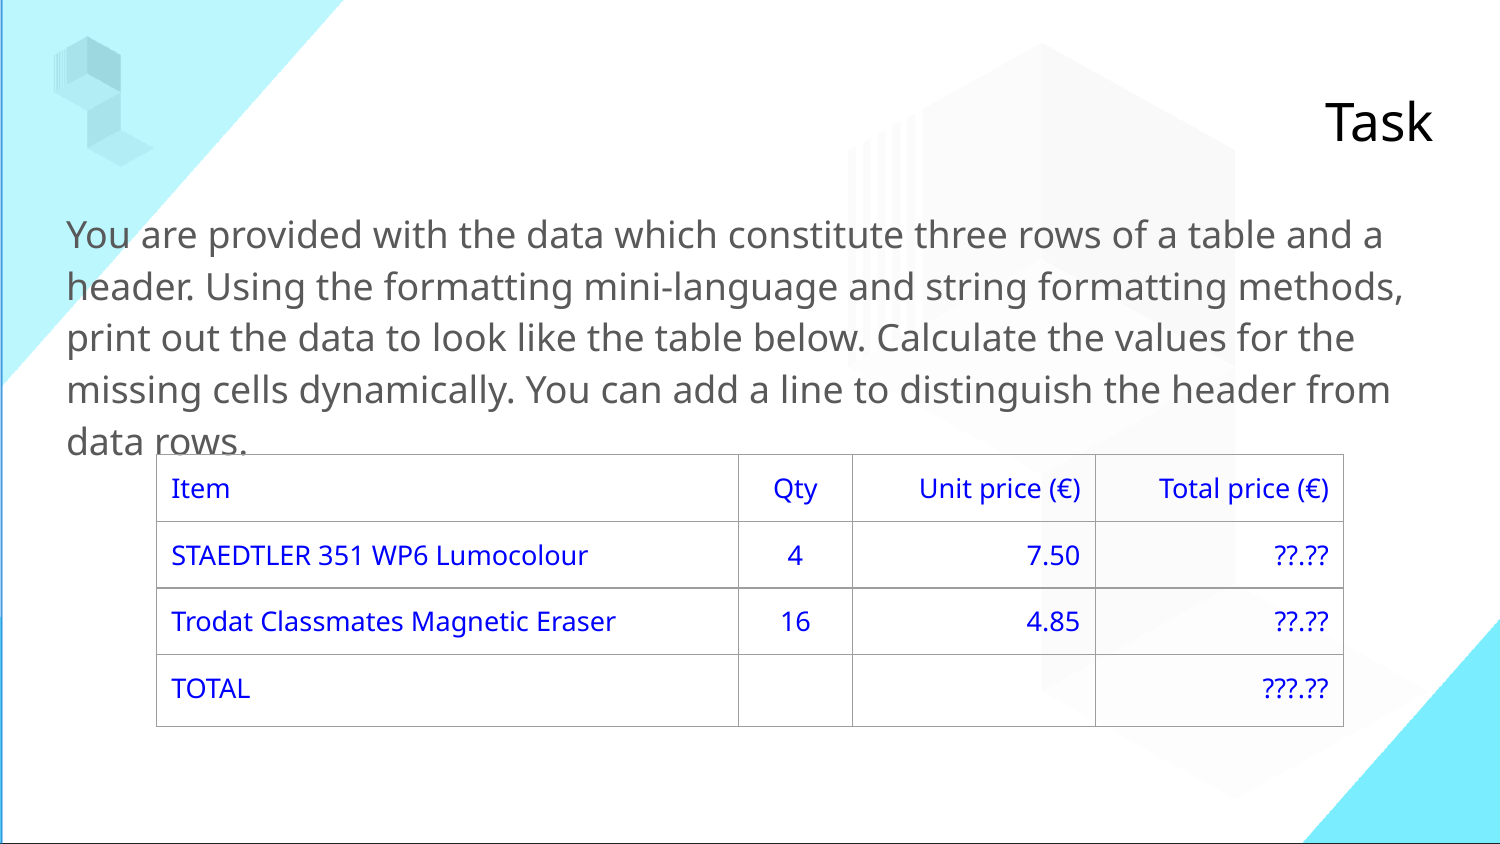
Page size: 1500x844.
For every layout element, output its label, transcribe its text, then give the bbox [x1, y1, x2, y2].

table_header Item [157, 455, 738, 521]
table_cell ???.?? [1096, 655, 1343, 726]
table_cell [739, 655, 852, 726]
table_header Unit price (€) [853, 455, 1095, 521]
table_header Total price (€) [1096, 455, 1343, 521]
table_cell 4.85 [853, 589, 1095, 654]
table_cell 16 [739, 589, 852, 654]
table_header Qty [739, 455, 852, 521]
table_cell Trodat Classmates Magnetic Eraser [157, 589, 738, 654]
table_cell ??.?? [1096, 522, 1343, 587]
table_cell 7.50 [853, 522, 1095, 587]
table_cell STAEDTLER 351 WP6 Lumocolour [157, 522, 738, 587]
table_cell ??.?? [1096, 589, 1343, 654]
list You are provided with the data which constitute three rows of a table and a header. Using the formatting mini-language and string formatting methods, print out the data to look like the table below. Calculate the values for the missing cells dynamically. You can add a line to distinguish the header from data rows. [51, 189, 1449, 750]
table_cell TOTAL [157, 655, 738, 726]
table_cell [853, 655, 1095, 726]
table_cell 4 [739, 522, 852, 587]
title Task [51, 72, 1449, 167]
picture [0, 0, 1500, 844]
